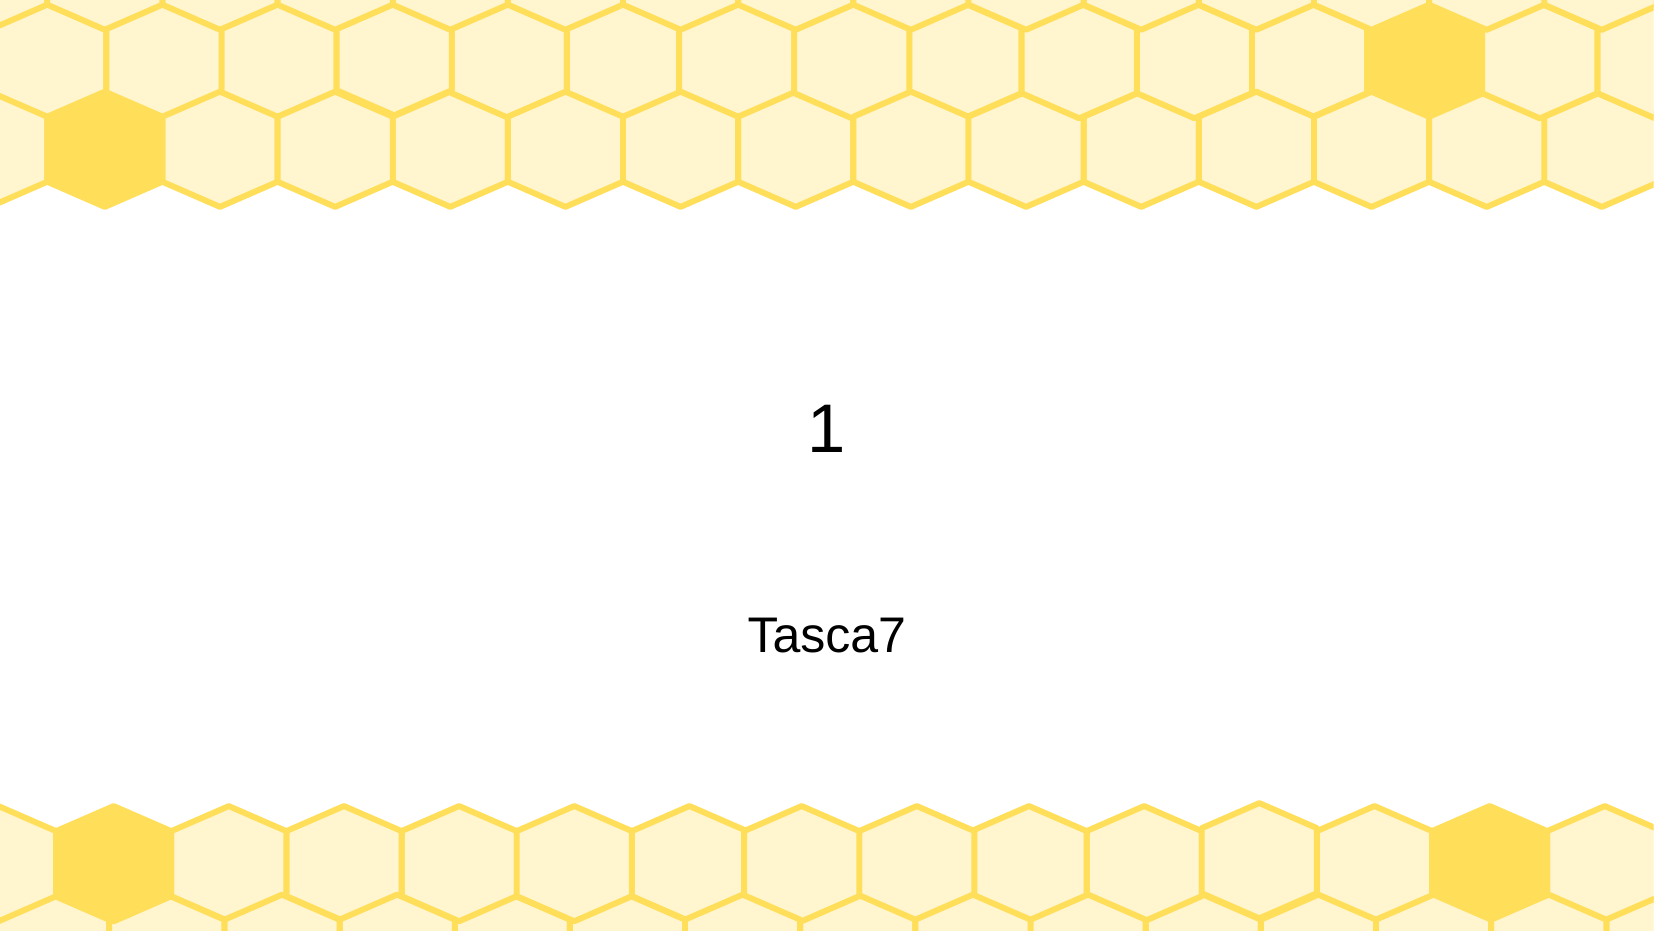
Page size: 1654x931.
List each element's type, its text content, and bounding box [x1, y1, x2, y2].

subtitle Tasca7 [88, 561, 1565, 709]
title 1 [88, 324, 1565, 532]
